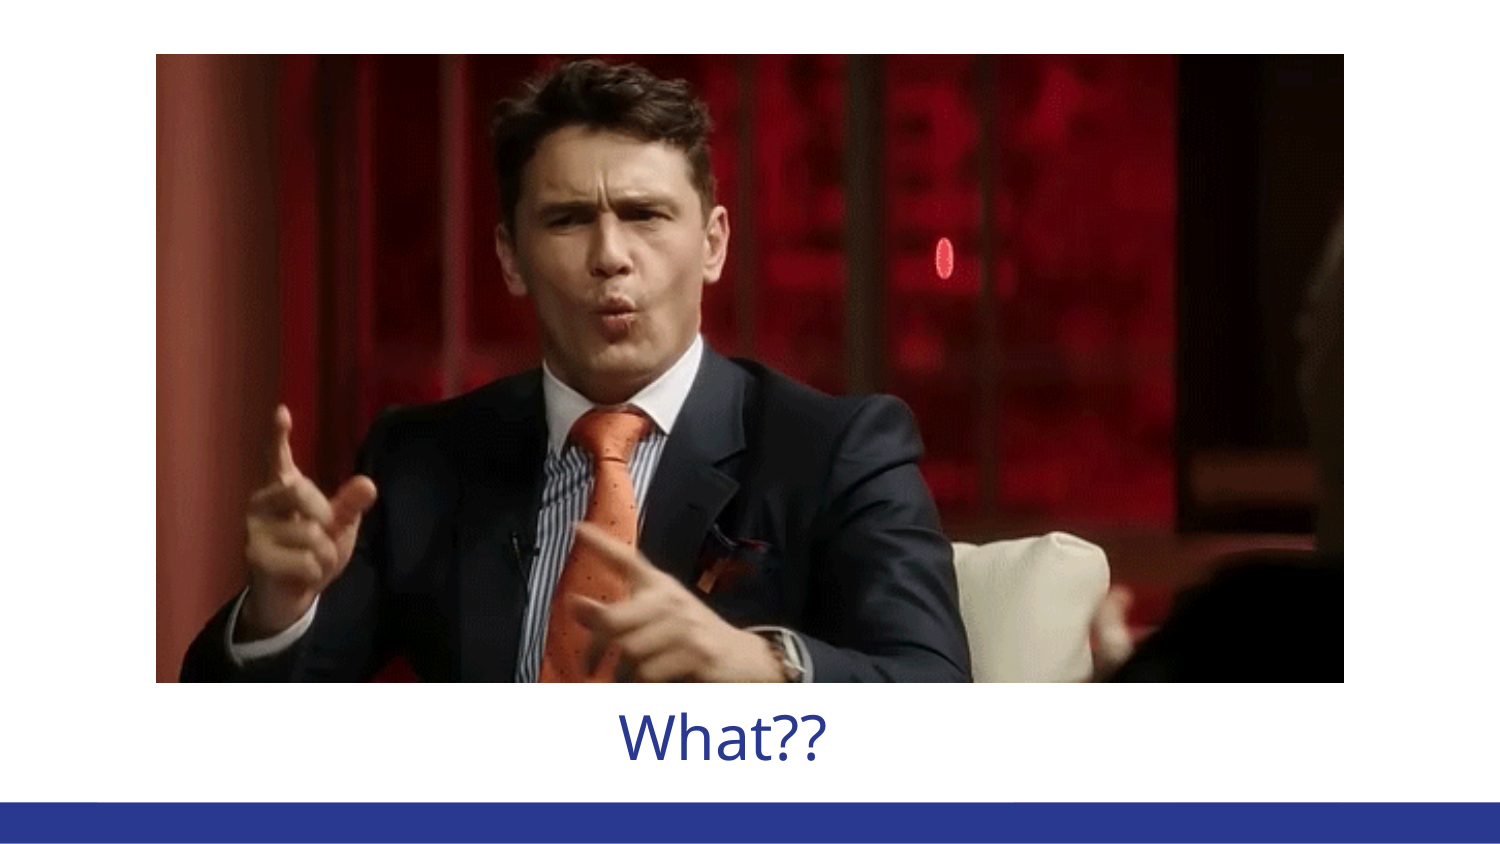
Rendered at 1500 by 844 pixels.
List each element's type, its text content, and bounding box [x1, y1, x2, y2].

picture [156, 54, 1344, 683]
text_box [97, 638, 1500, 803]
title What?? [603, 683, 897, 783]
